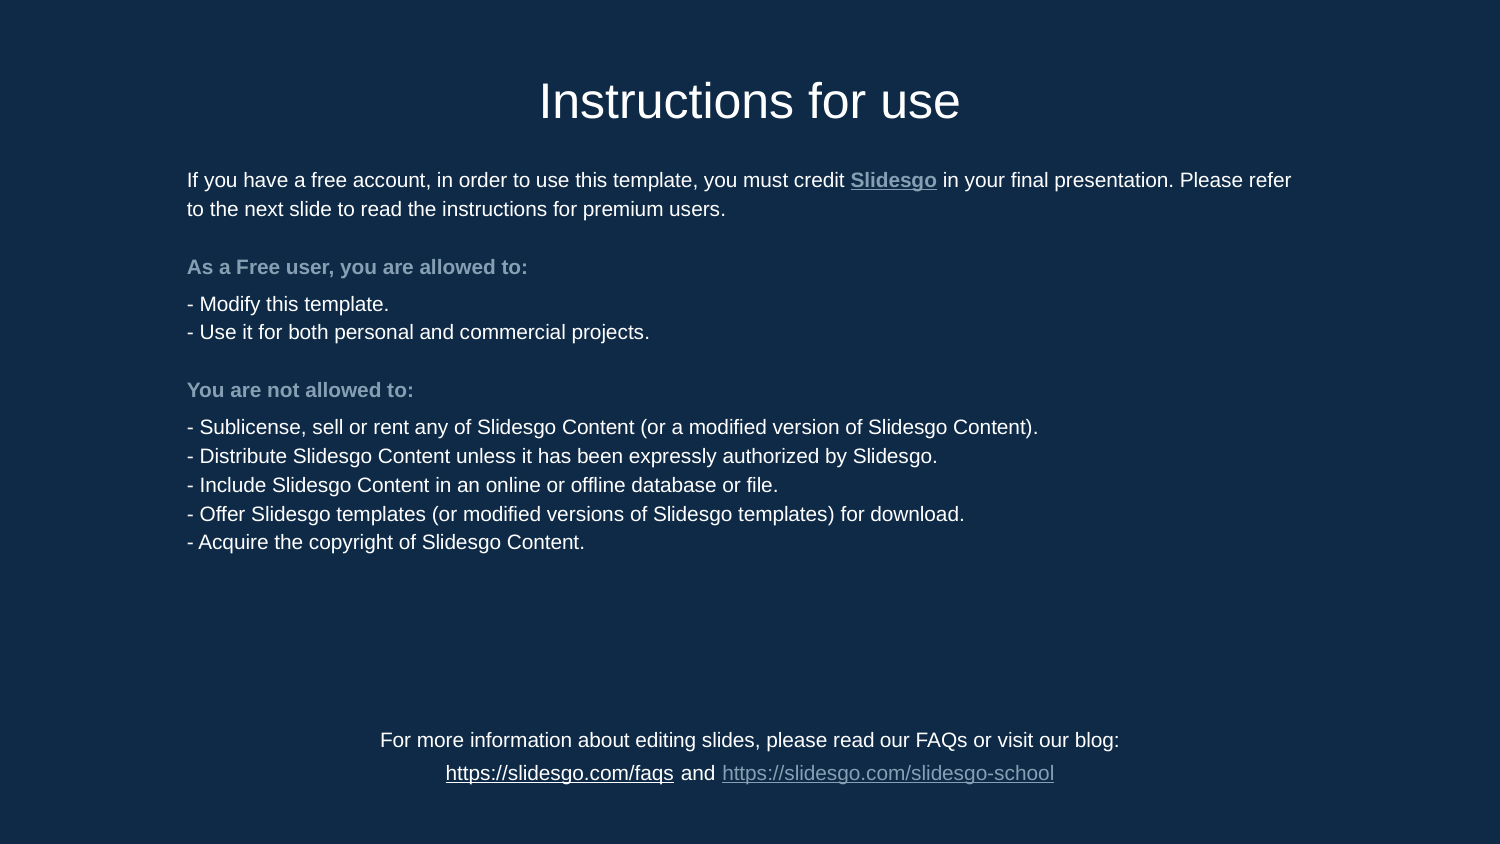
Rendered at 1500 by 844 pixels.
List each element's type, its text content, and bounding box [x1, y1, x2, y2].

text_box Instructions for use [171, 53, 1328, 133]
text_box For more information about editing slides, please read our FAQs or visit our blog: https://slidesgo.com/faqs and https://slidesgo.com/slidesgo-school [171, 707, 1328, 780]
text_box If you have a free account, in order to use this template, you must credit Slidesgo in your final presentation. Please refer to the next slide to read the instructions for premium users. As a Free user, you are allowed to: - Modify this template. - Use it for both personal and commercial projects. You are not allowed to: - Sublicense, sell or rent any of Slidesgo Content (or a modified version of Slidesgo Content). - Distribute Slidesgo Content unless it has been expressly authorized by Slidesgo. - Include Slidesgo Content in an online or offline database or file. - Offer Slidesgo templates (or modified versions of Slidesgo templates) for download. - Acquire the copyright of Slidesgo Content. [171, 148, 1328, 589]
